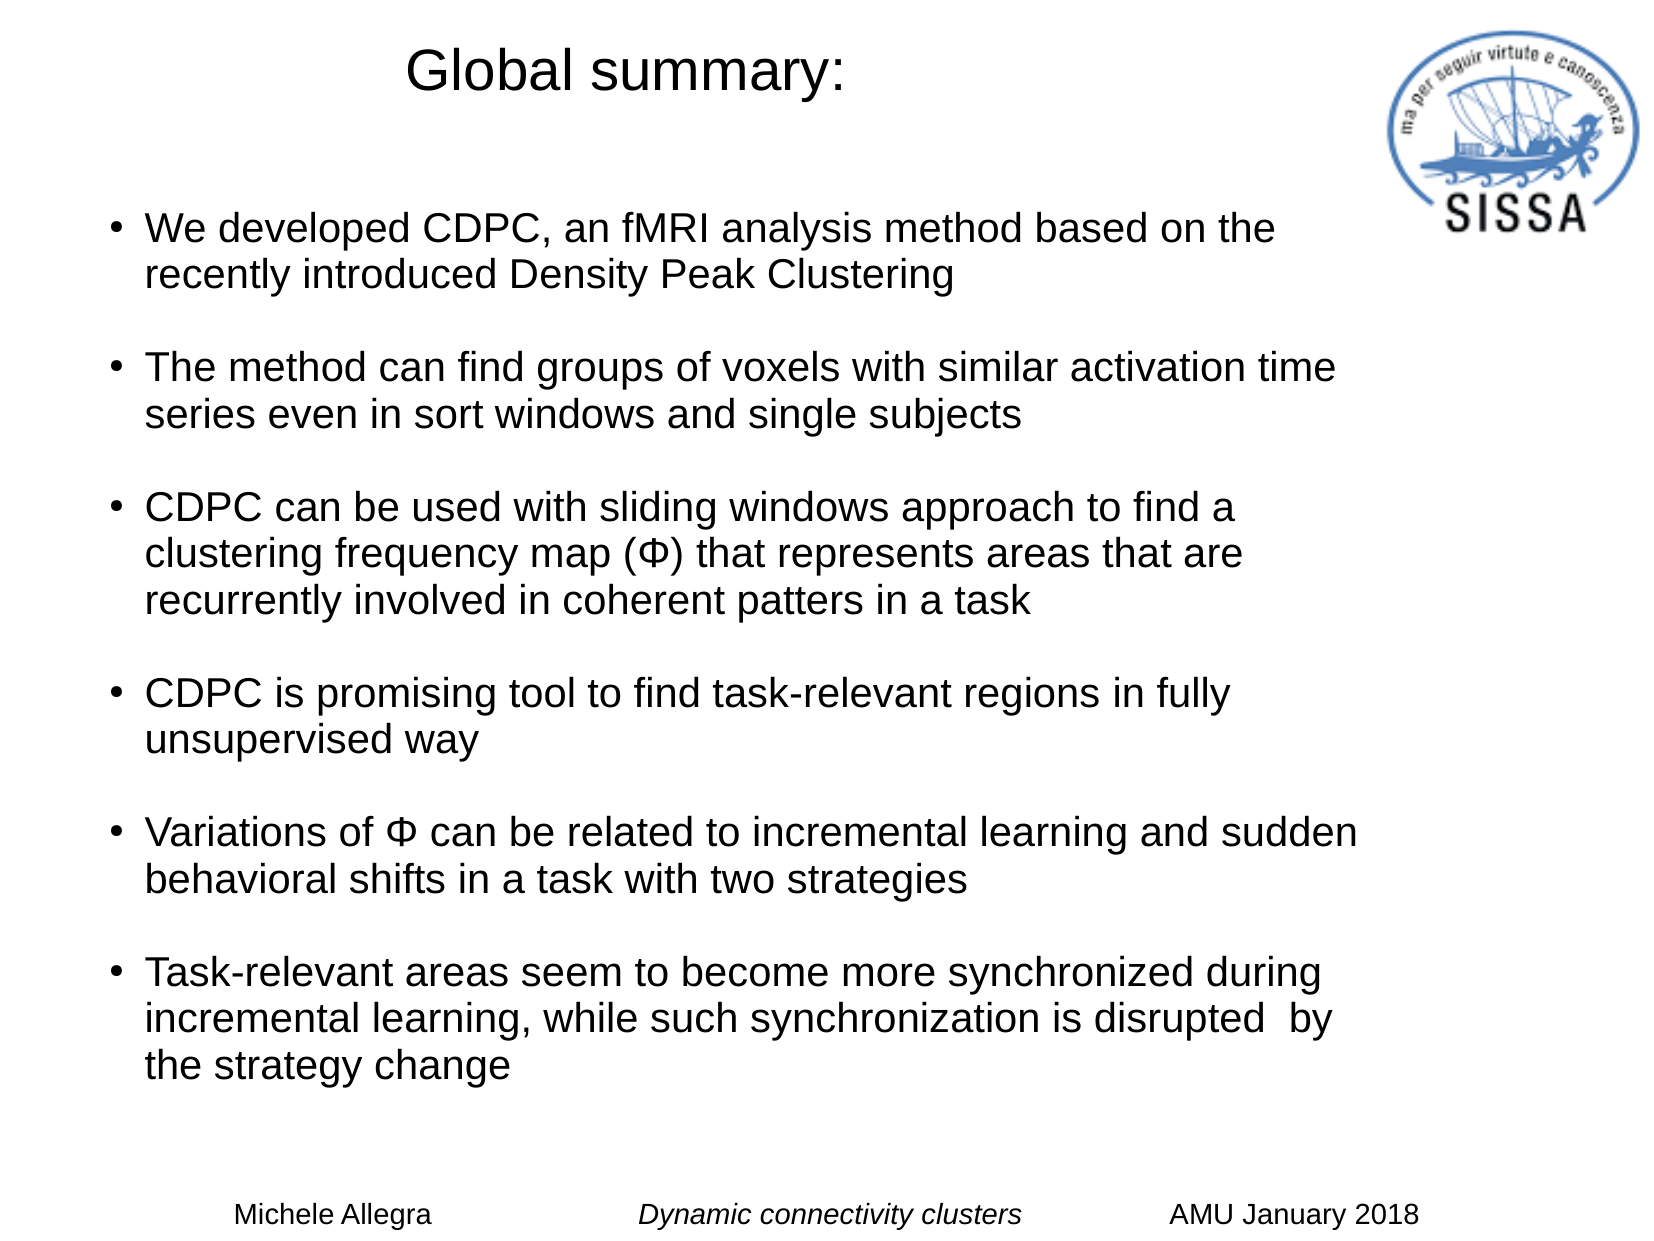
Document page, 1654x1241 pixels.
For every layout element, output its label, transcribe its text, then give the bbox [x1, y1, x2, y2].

picture [1372, 27, 1654, 238]
title Michele Allegra Dynamic connectivity clusters AMU January 2018 [82, 1177, 1572, 1241]
title Global summary: [82, 0, 1171, 174]
text_box We developed CDPC, an fMRI analysis method based on the recently introduced Density Peak Clustering The method can find groups of voxels with similar activation time series even in sort windows and single subjects CDPC can be used with sliding windows approach to find a clustering frequency map (Φ) that represents areas that are recurrently involved in coherent patters in a task CDPC is promising tool to find task-relevant regions in fully unsupervised way Variations of Φ can be related to incremental learning and sudden behavioral shifts in a task with two strategies Task-relevant areas seem to become more synchronized during incremental learning, while such synchronization is disrupted by the strategy change [94, 197, 1406, 1096]
